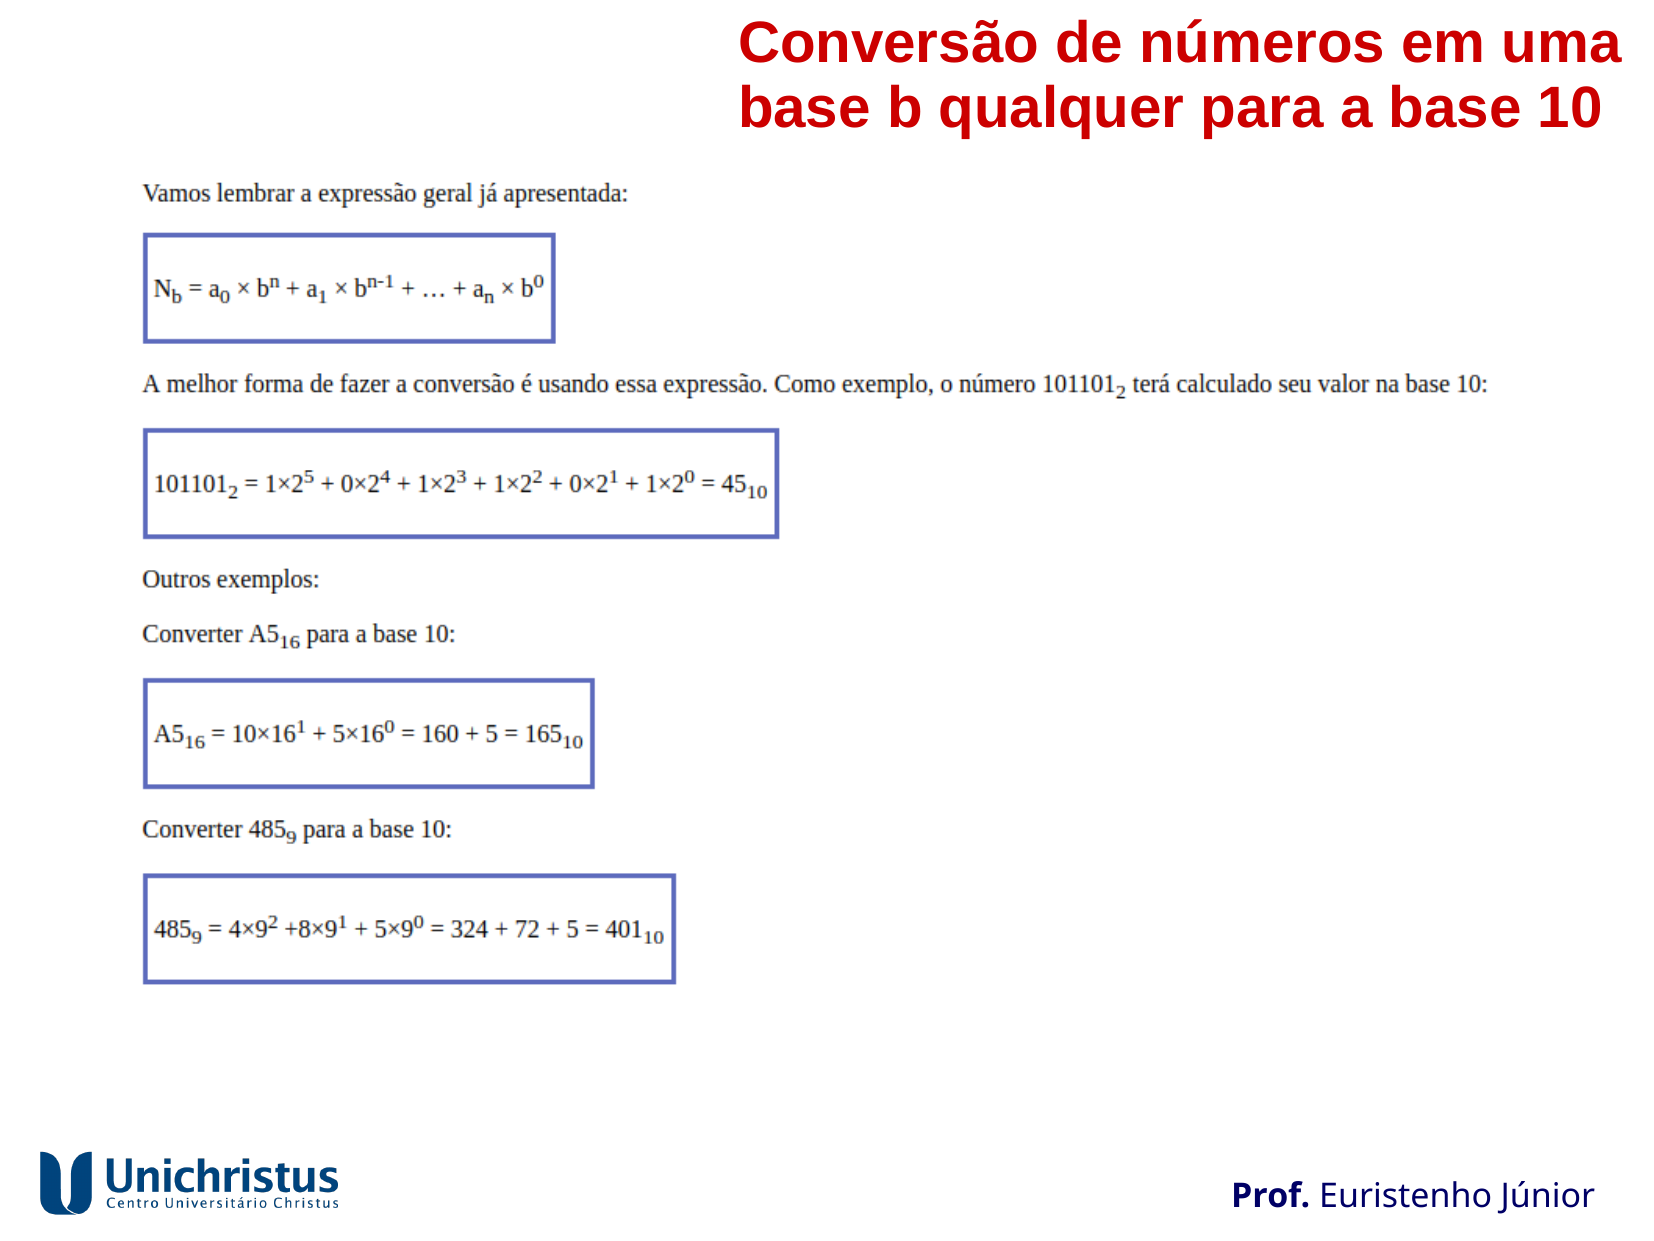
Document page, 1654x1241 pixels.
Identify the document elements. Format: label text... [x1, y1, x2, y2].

text_box Conversão de números em uma base b qualquer para a base 10 [723, 2, 1654, 148]
text_box Prof. Euristenho Júnior [1216, 1163, 1654, 1224]
picture [35, 1148, 343, 1217]
picture [123, 169, 1497, 995]
